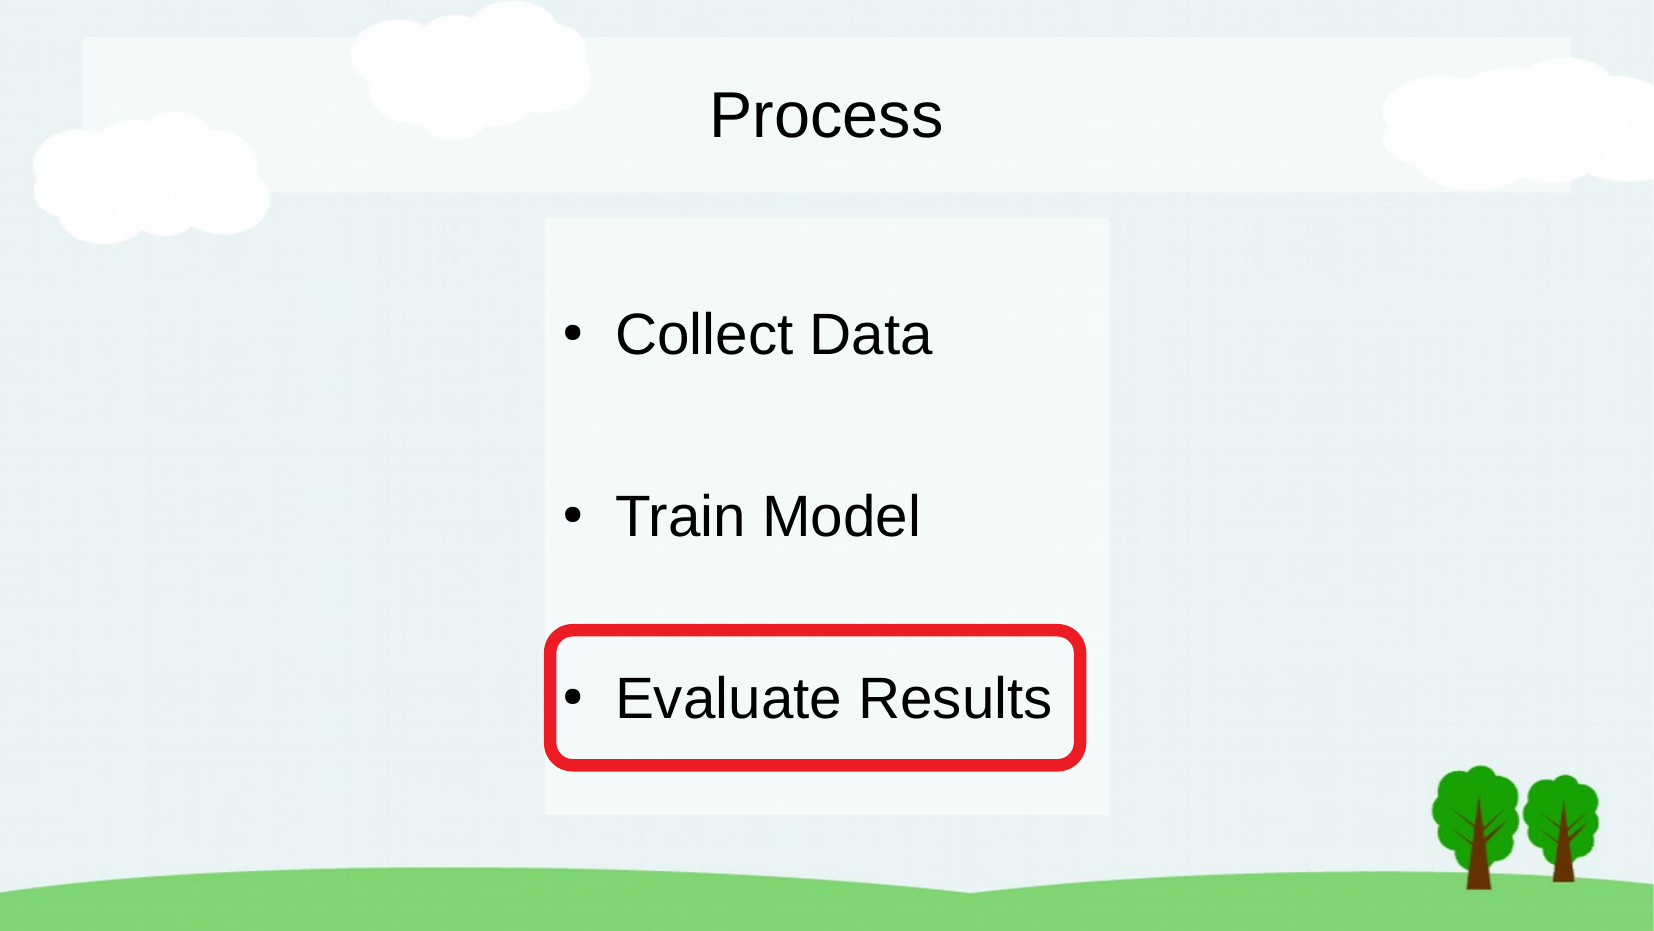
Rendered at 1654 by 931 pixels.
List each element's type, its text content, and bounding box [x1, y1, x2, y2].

list Collect Data Train Model Evaluate Results [544, 217, 1109, 815]
title Process [82, 37, 1571, 193]
list Collect Data Train Model Evaluate Results [557, 637, 1073, 759]
picture [0, 0, 1654, 931]
